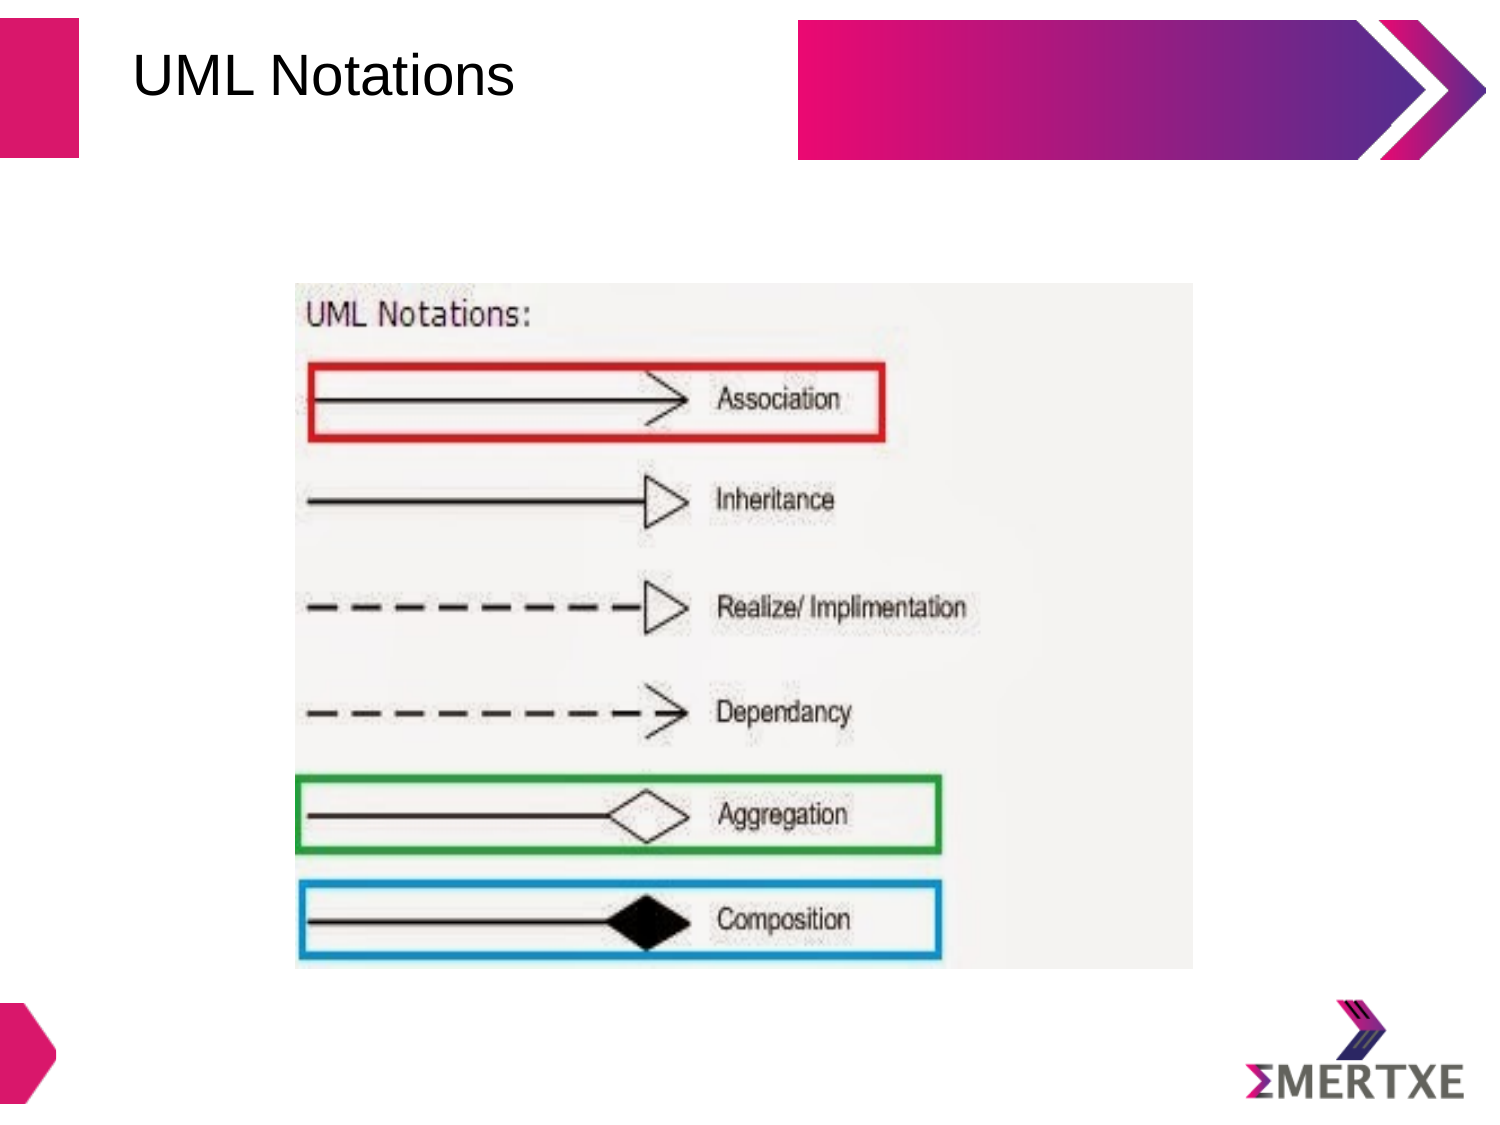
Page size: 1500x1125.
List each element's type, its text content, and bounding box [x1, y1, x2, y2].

picture [295, 283, 1193, 969]
picture [798, 20, 1486, 160]
text_box UML Notations [118, 35, 674, 116]
picture [1245, 996, 1465, 1099]
